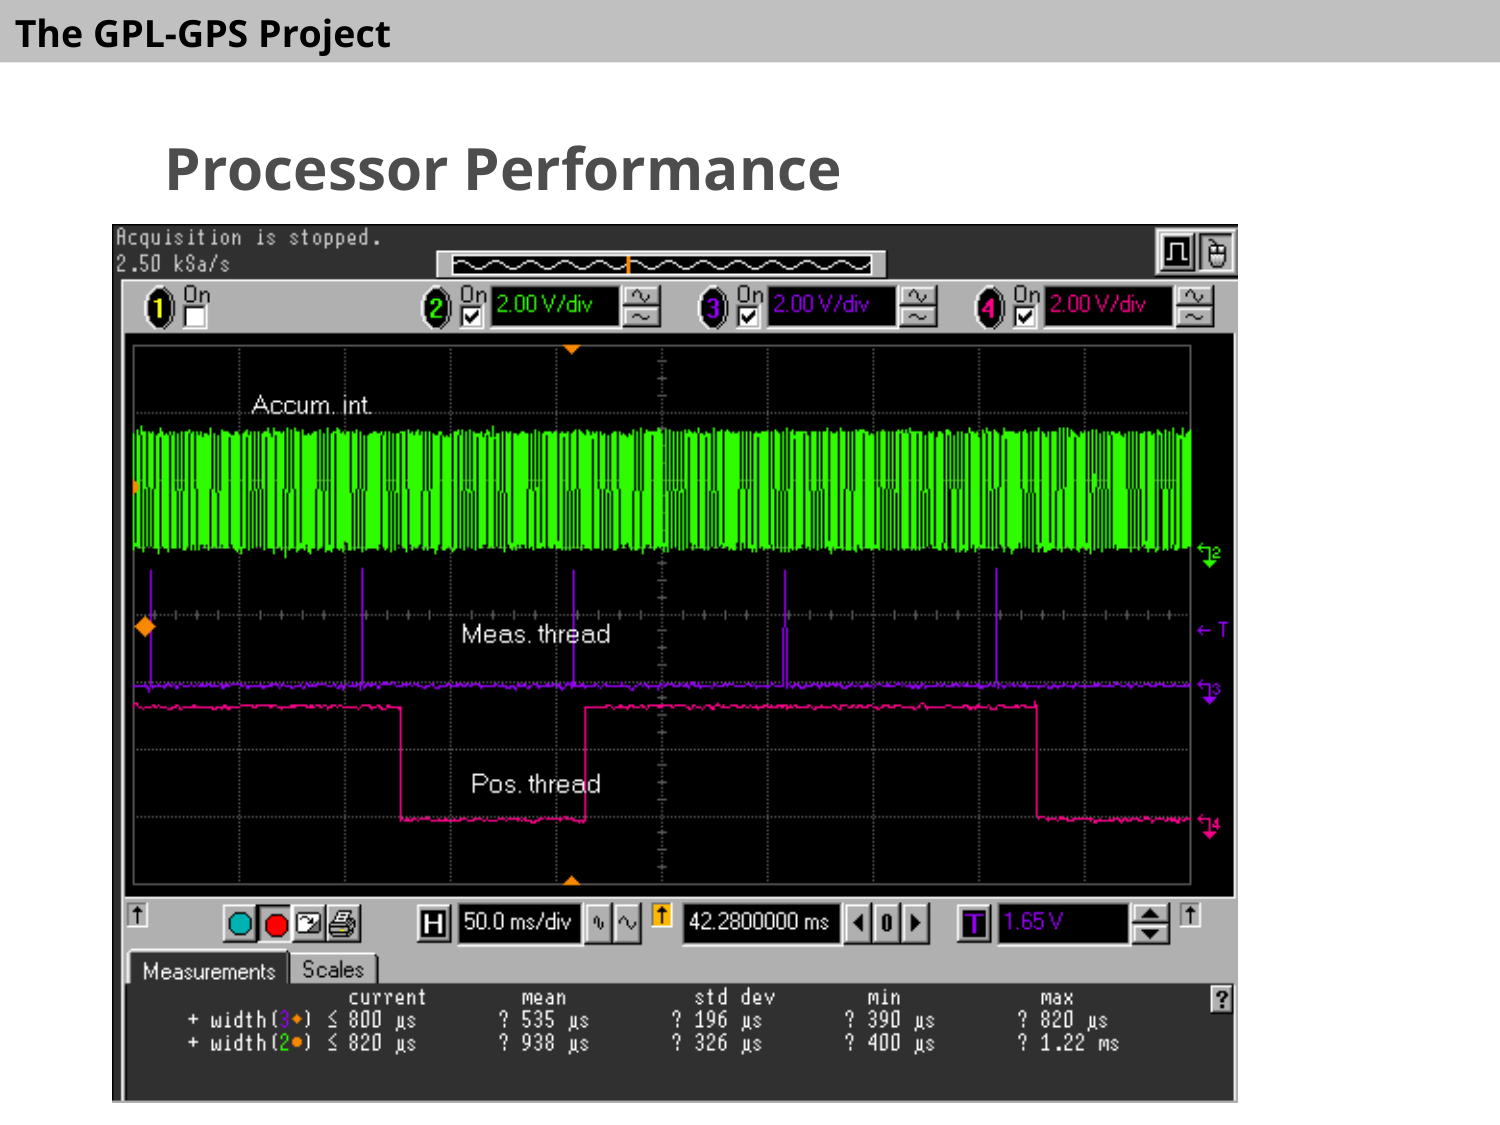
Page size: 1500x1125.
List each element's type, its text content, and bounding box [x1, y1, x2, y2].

title Processor Performance [149, 124, 1463, 213]
picture [112, 224, 1238, 1103]
